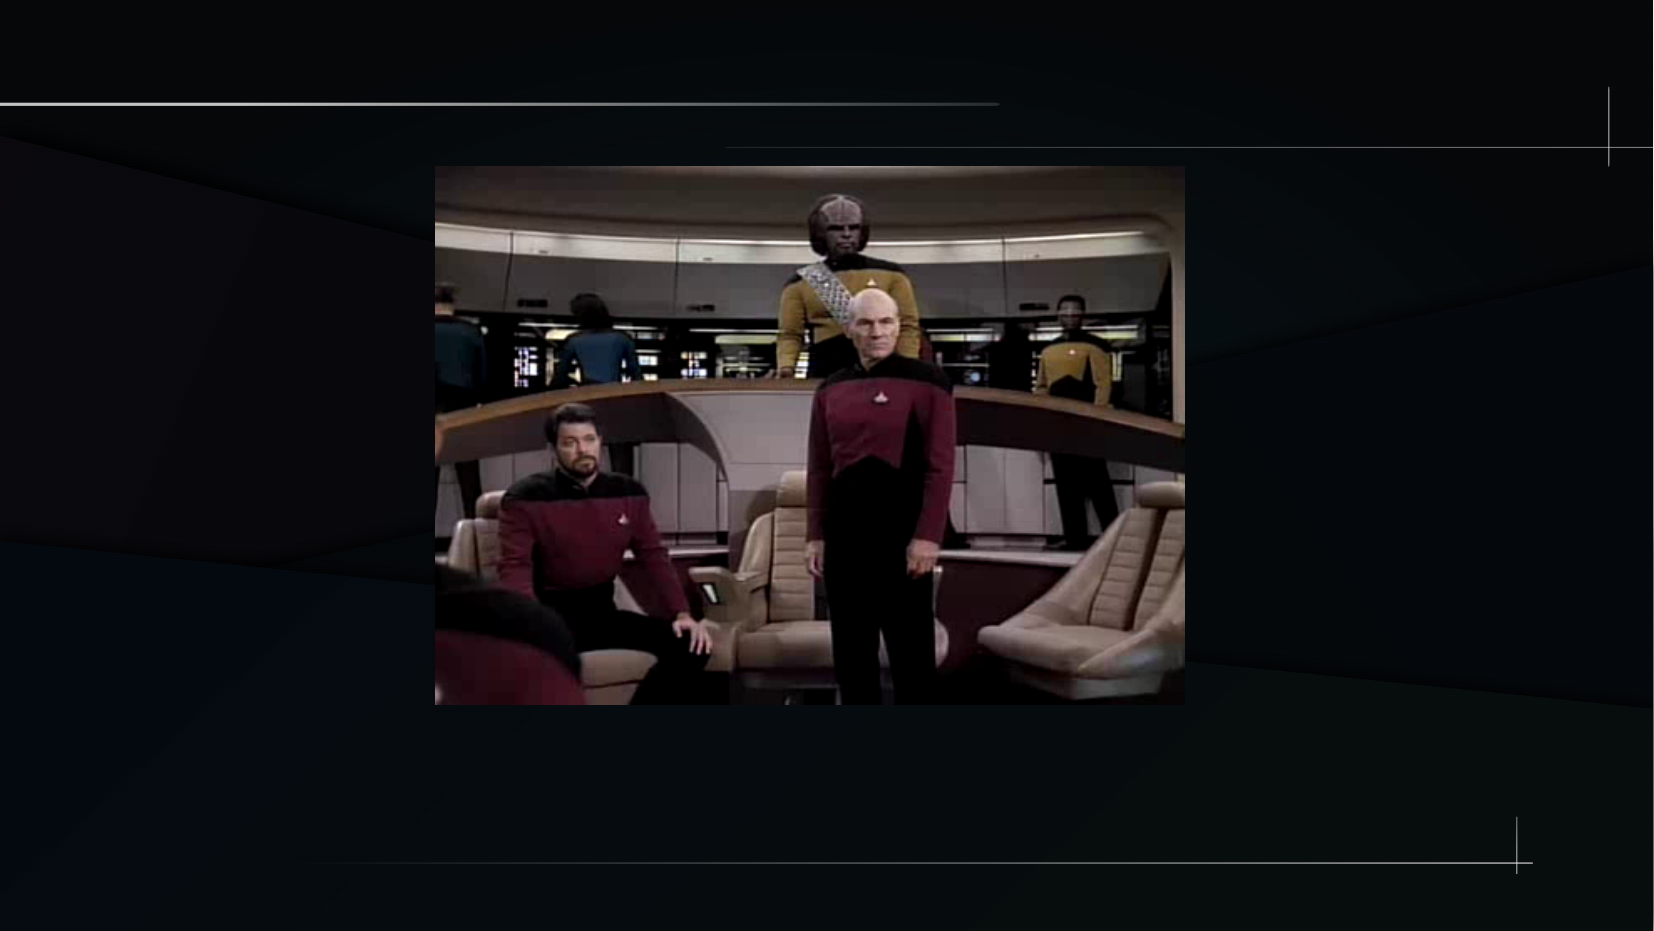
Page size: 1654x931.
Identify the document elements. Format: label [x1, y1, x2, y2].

text_box [435, 165, 1186, 706]
picture [0, 0, 1654, 931]
